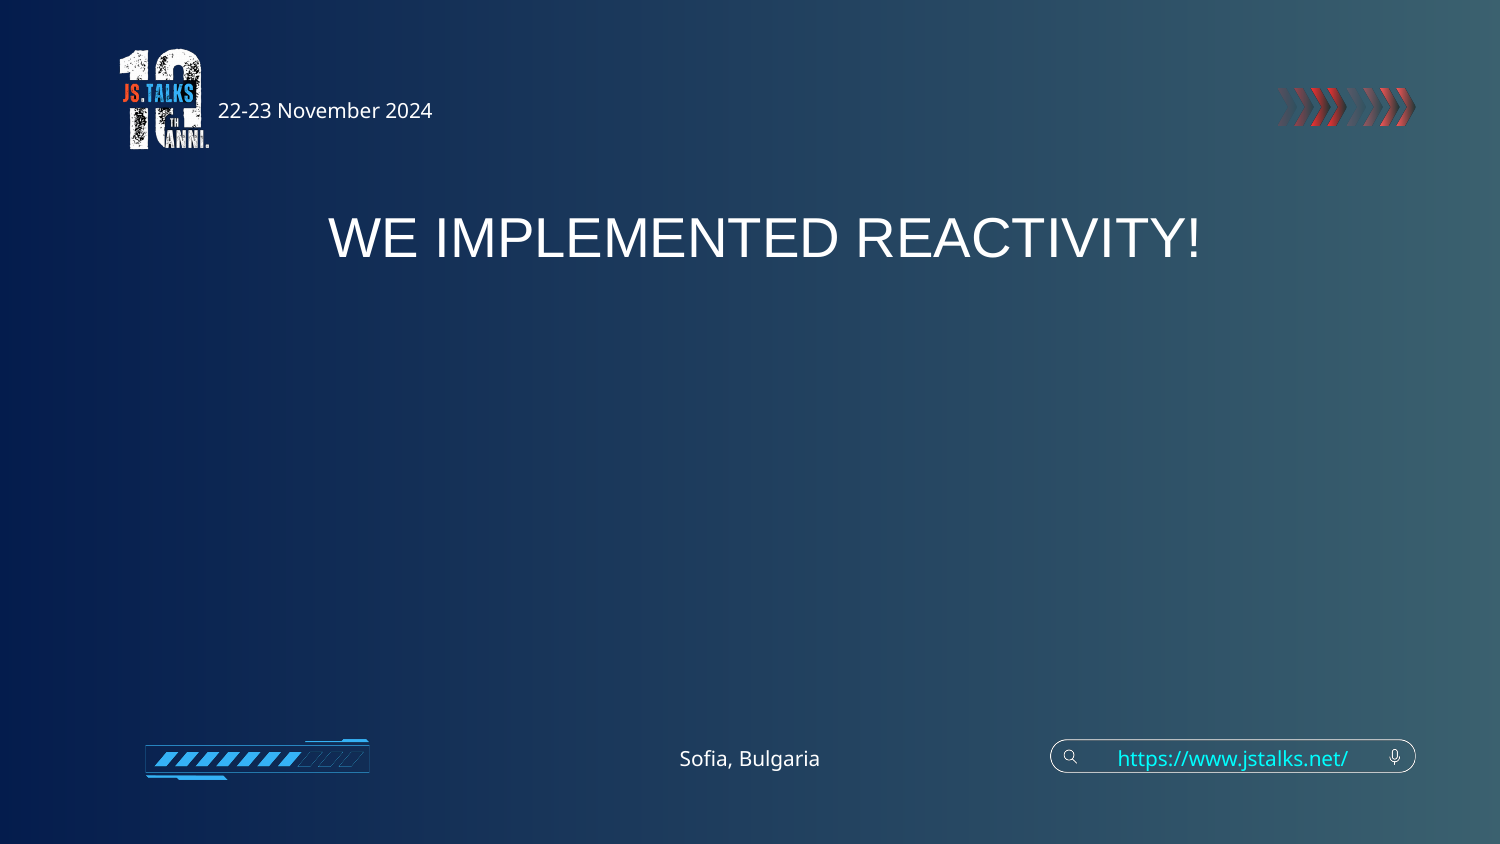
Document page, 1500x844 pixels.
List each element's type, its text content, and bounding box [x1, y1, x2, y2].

text_box [145, 739, 370, 780]
text_box https://www.jstalks.net/ [1103, 744, 1362, 772]
text_box [1050, 739, 1416, 773]
text_box [1277, 88, 1416, 126]
text_box Sofia, Bulgaria [654, 744, 846, 772]
text_box WE IMPLEMENTED REACTIVITY! [328, 183, 1233, 269]
text_box 22-23 November 2024 [217, 95, 507, 123]
text_box [65, 0, 258, 231]
